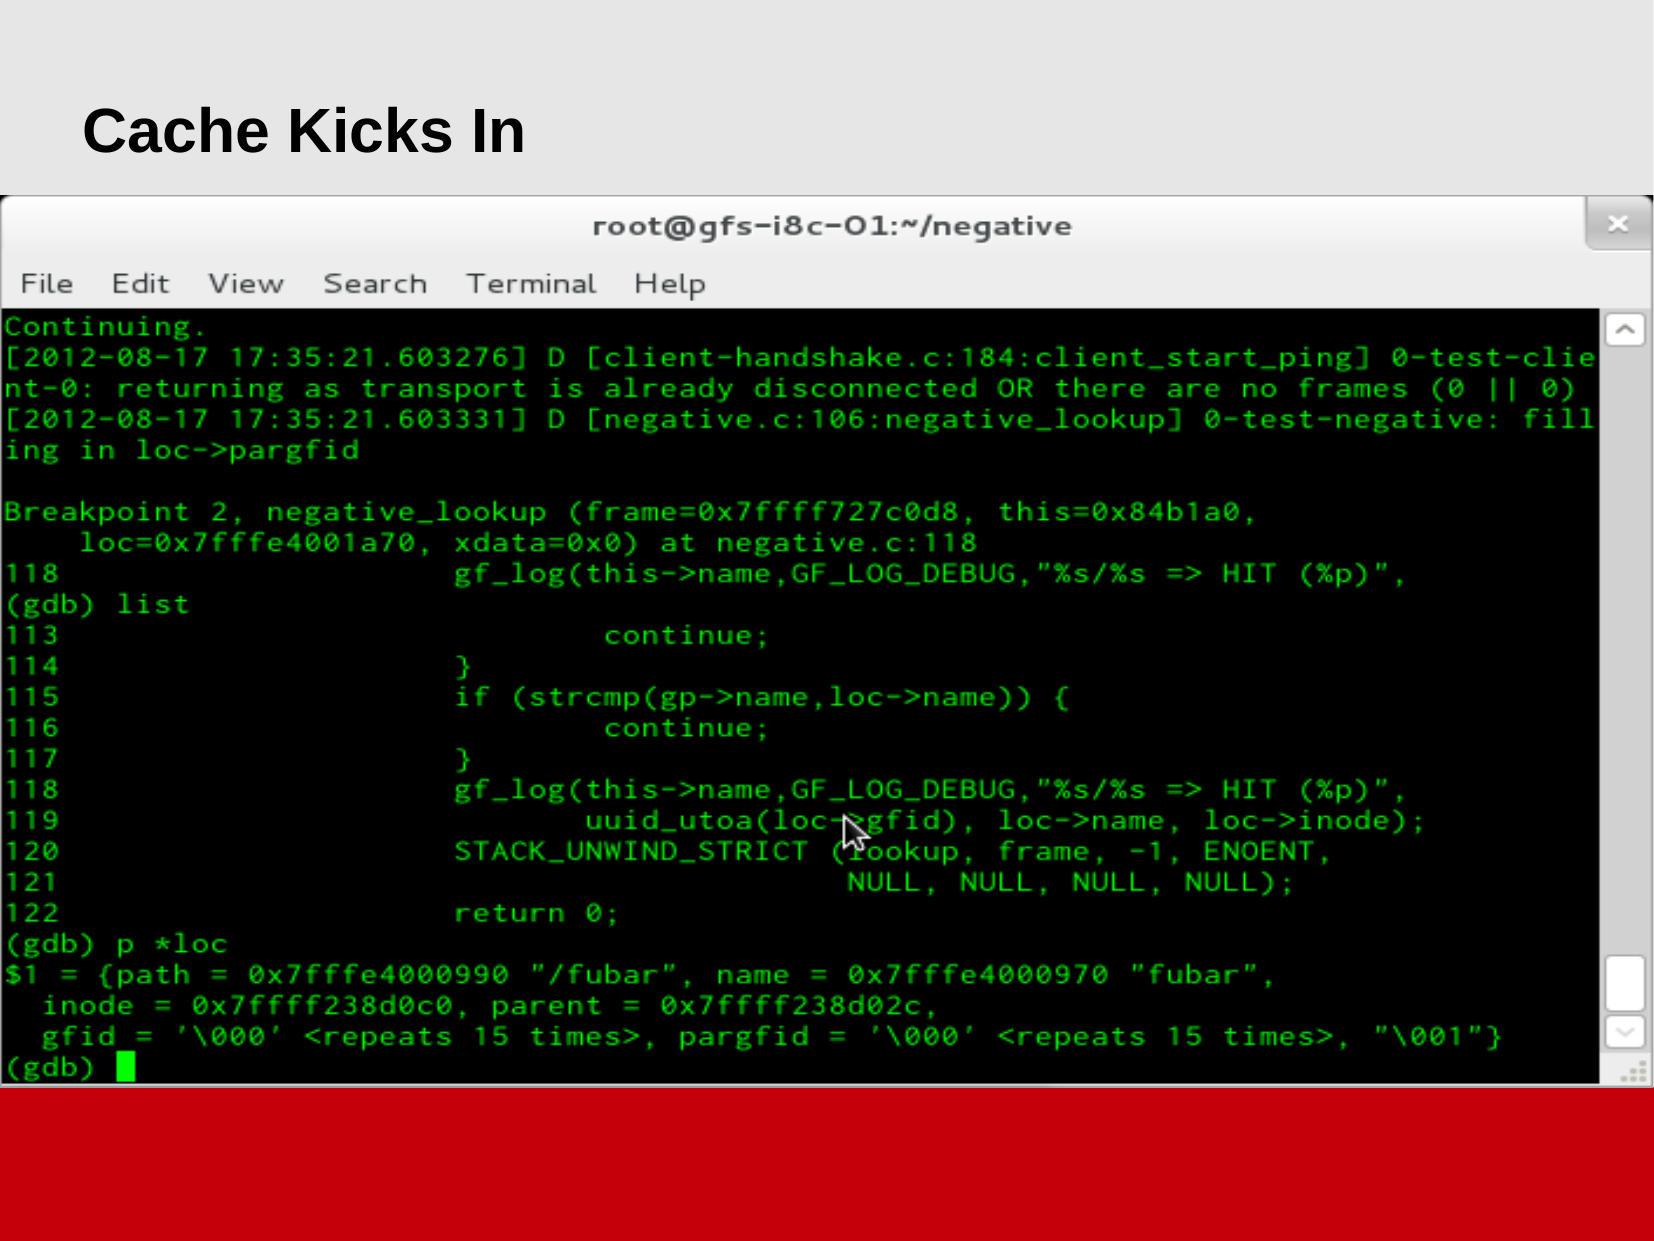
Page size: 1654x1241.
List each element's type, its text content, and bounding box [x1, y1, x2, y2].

picture [0, 195, 1654, 1088]
title Cache Kicks In [82, 37, 1571, 195]
